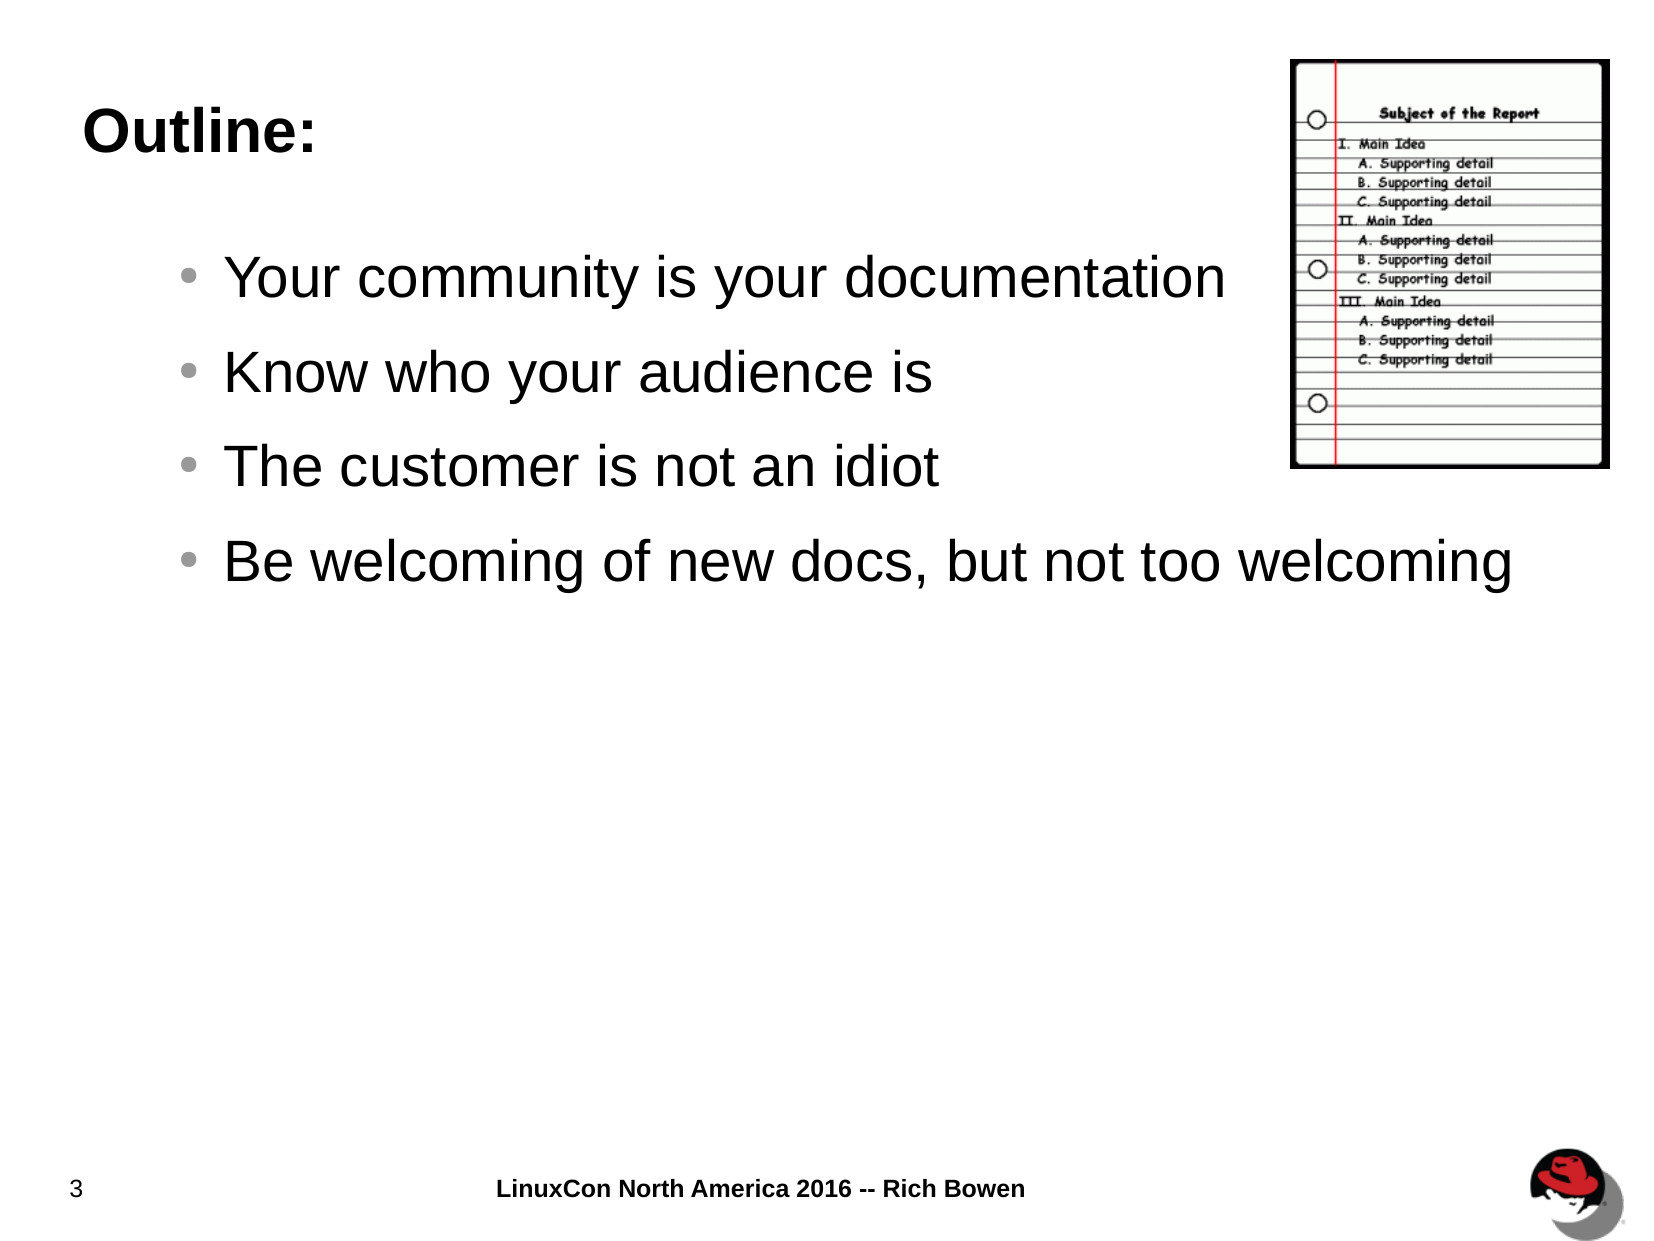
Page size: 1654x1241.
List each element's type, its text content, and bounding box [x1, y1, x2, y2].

title Outline: [82, 37, 1571, 226]
picture [1290, 59, 1610, 470]
picture [1529, 1146, 1613, 1224]
list Your community is your documentation Know who your audience is The customer is not an idiot Be welcoming of new docs, but not too welcoming [86, 244, 1576, 1039]
